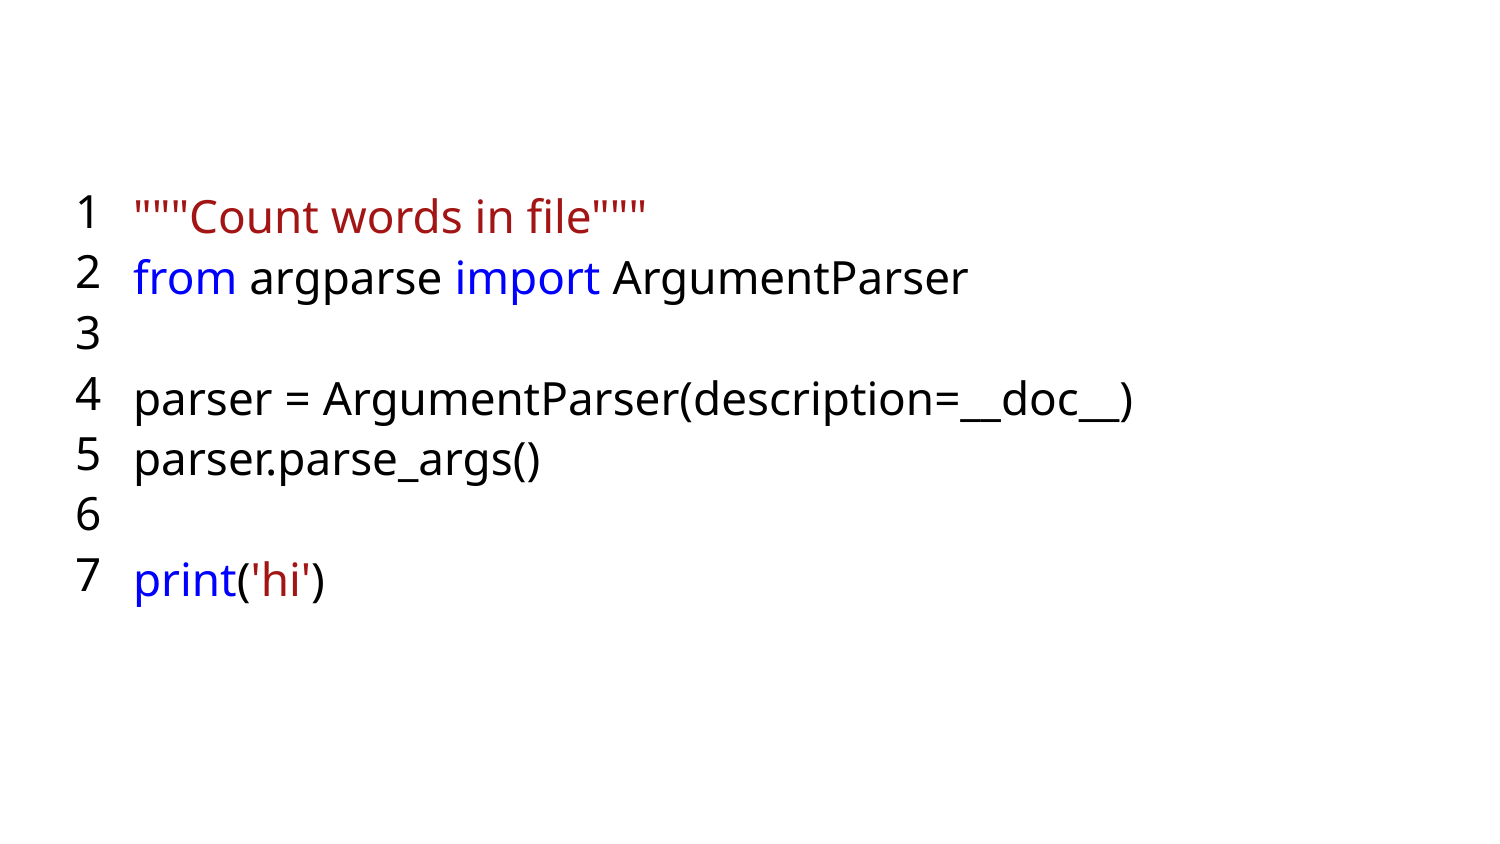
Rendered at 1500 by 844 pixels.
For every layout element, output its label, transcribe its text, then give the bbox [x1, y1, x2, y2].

title """Count words in file""" from argparse import ArgumentParser parser = ArgumentParser(description=__doc__) parser.parse_args() print('hi') [160, 44, 1469, 799]
text_box 1 2 3 4 5 6 7 [60, 44, 160, 799]
